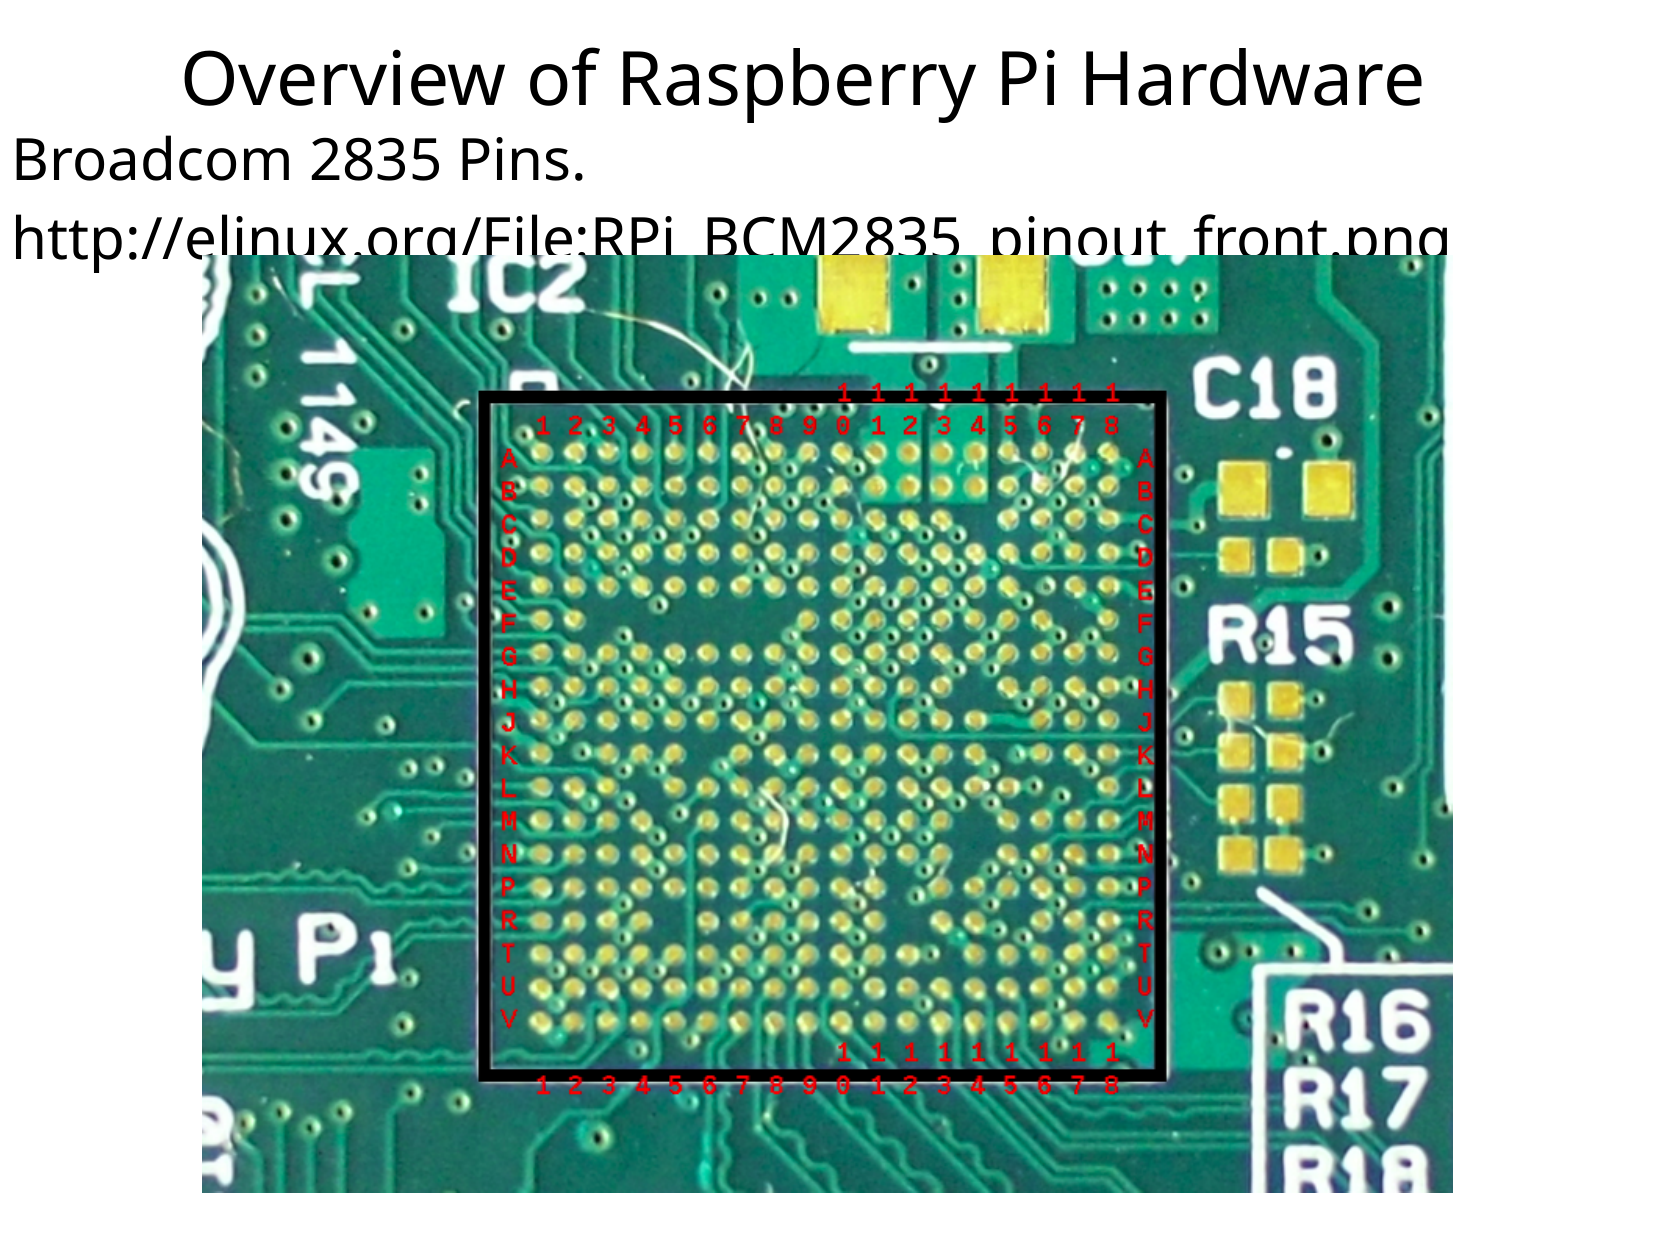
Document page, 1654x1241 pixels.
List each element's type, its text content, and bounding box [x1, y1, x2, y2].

subtitle Broadcom 2835 Pins. http://elinux.org/File:RPi_BCM2835_pinout_front.png [11, 117, 1642, 201]
title Overview of Raspberry Pi Hardware [59, 35, 1548, 117]
picture [202, 255, 1453, 1193]
